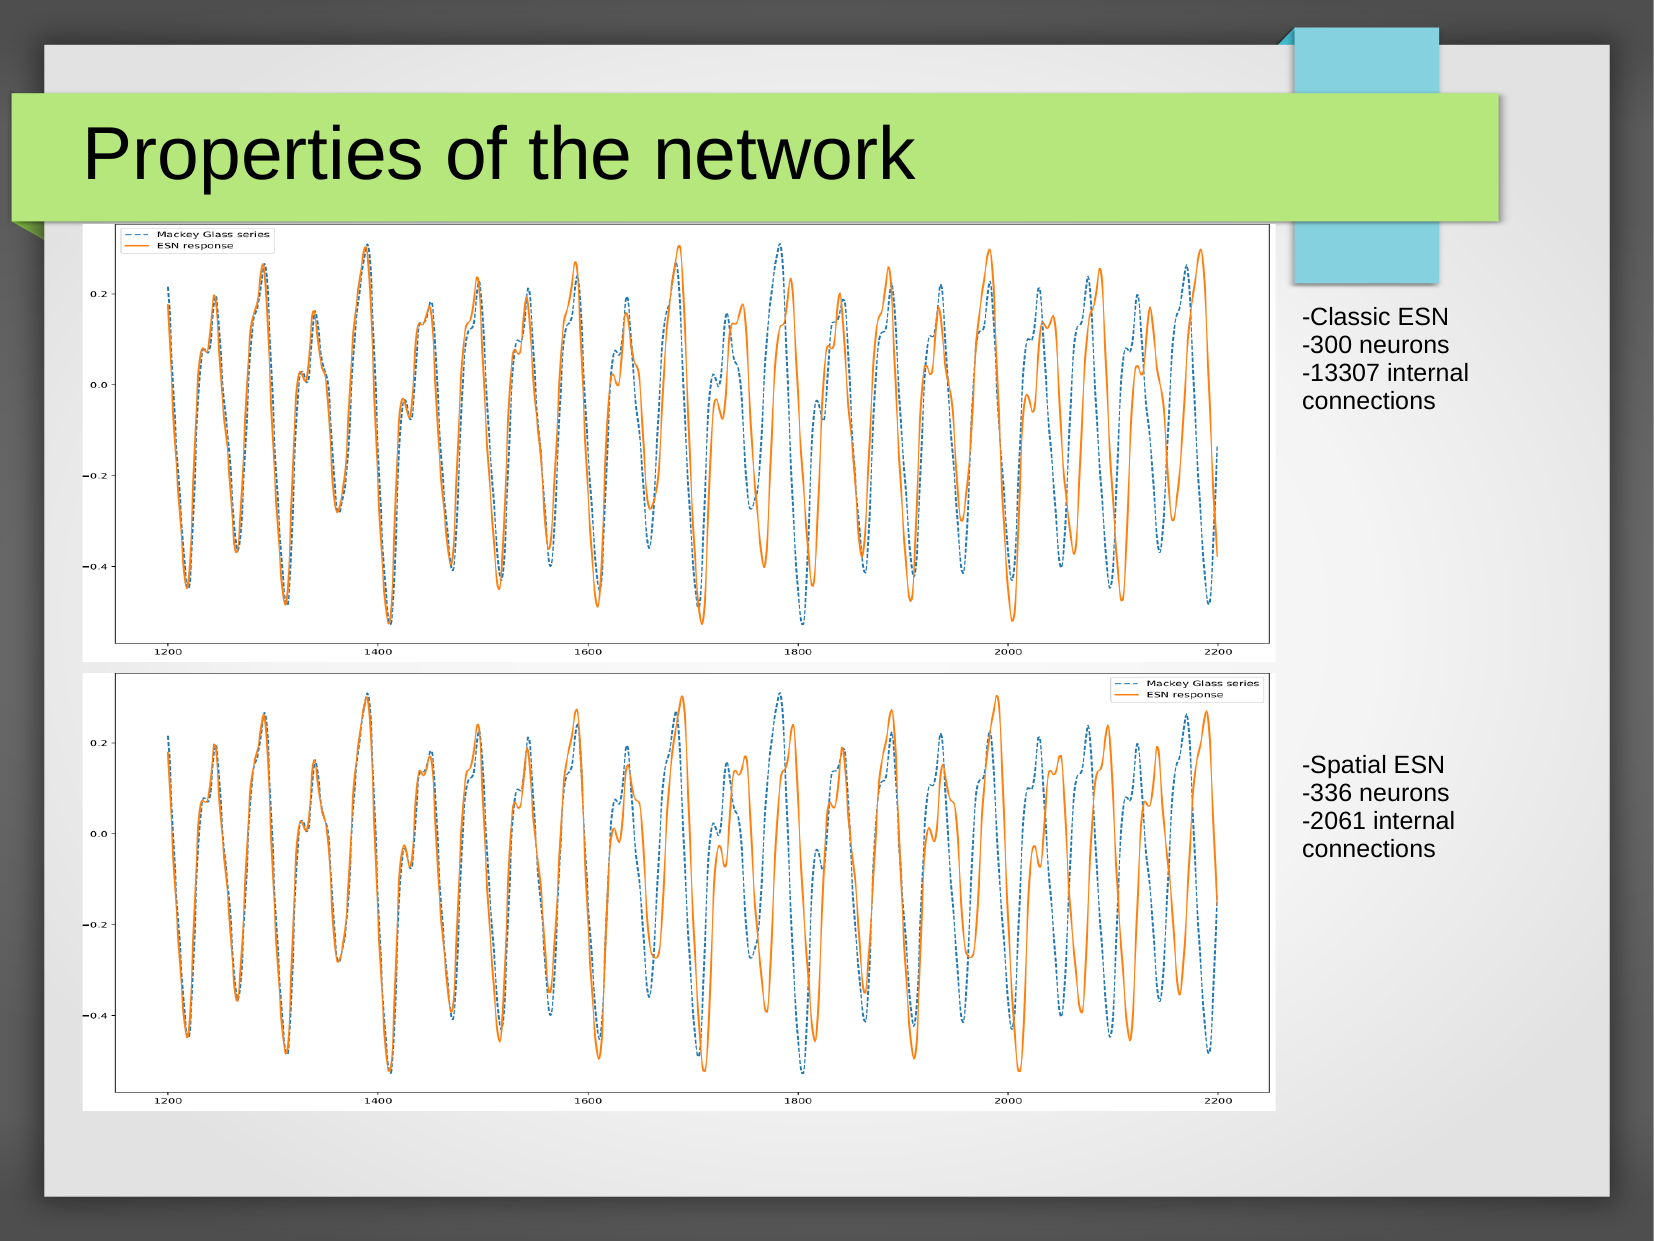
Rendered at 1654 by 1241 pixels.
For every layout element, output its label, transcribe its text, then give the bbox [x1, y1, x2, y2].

title Properties of the network [82, 94, 1264, 213]
picture [0, 0, 1654, 1241]
text_box -Classic ESN -300 neurons -13307 internal connections -Spatial ESN -336 neurons -2061 internal connections [1287, 295, 1583, 1099]
